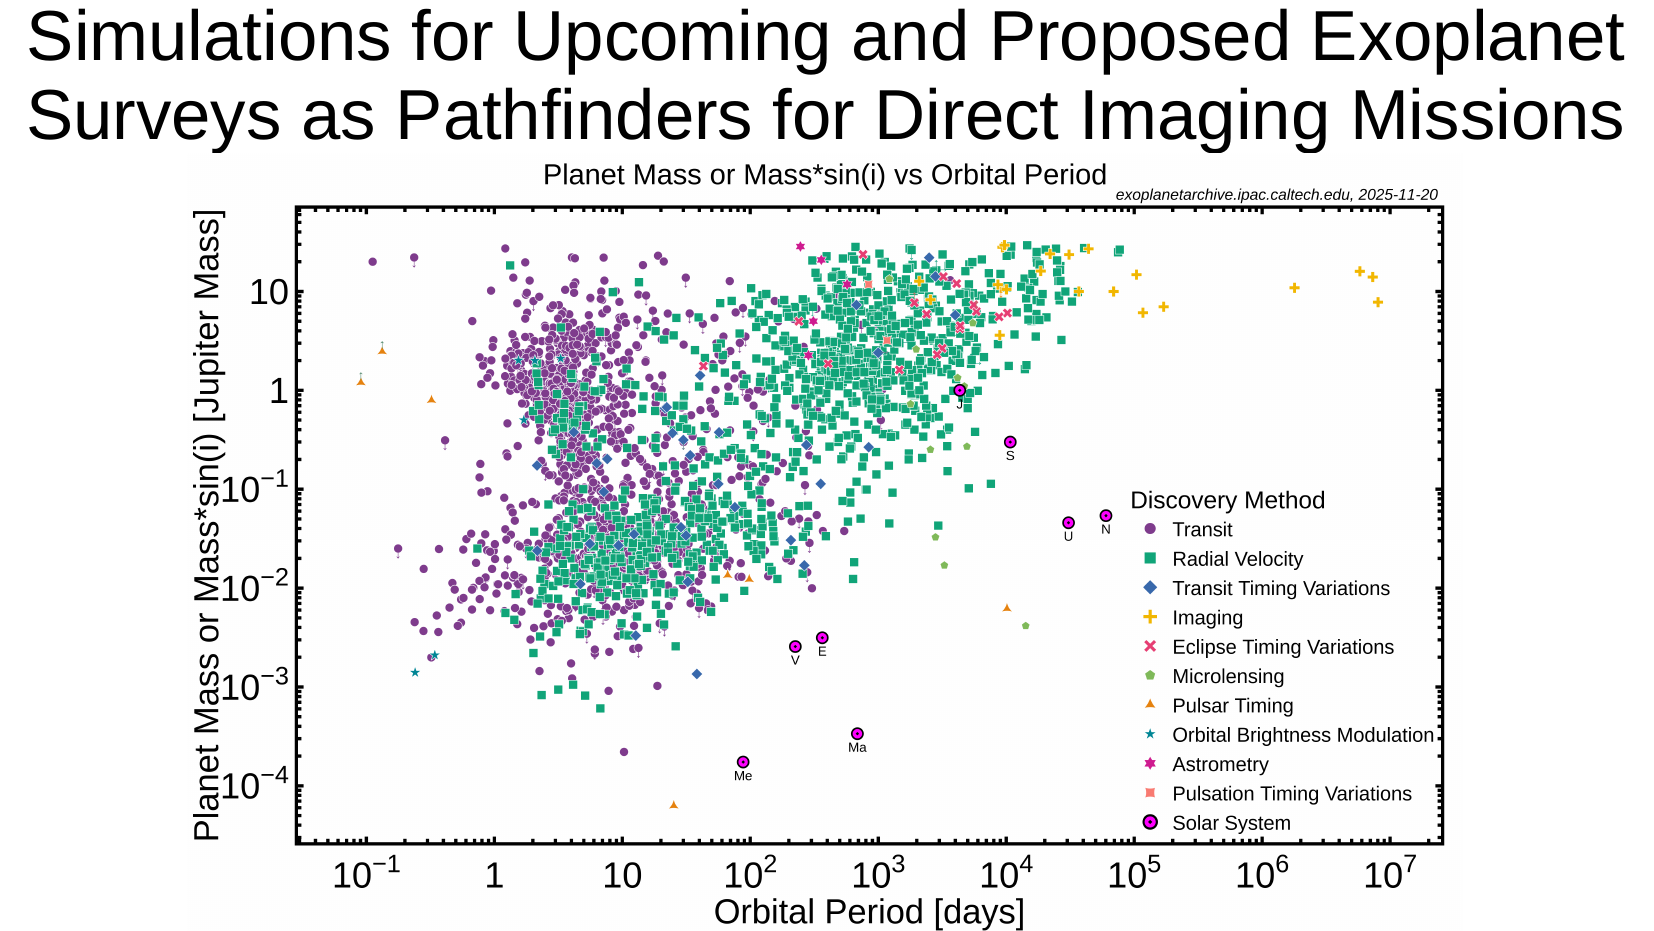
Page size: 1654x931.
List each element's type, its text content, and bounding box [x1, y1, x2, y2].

title Simulations for Upcoming and Proposed Exoplanet Surveys as Pathfinders for Direct Imaging Missions [0, 0, 1654, 155]
picture [187, 153, 1463, 931]
